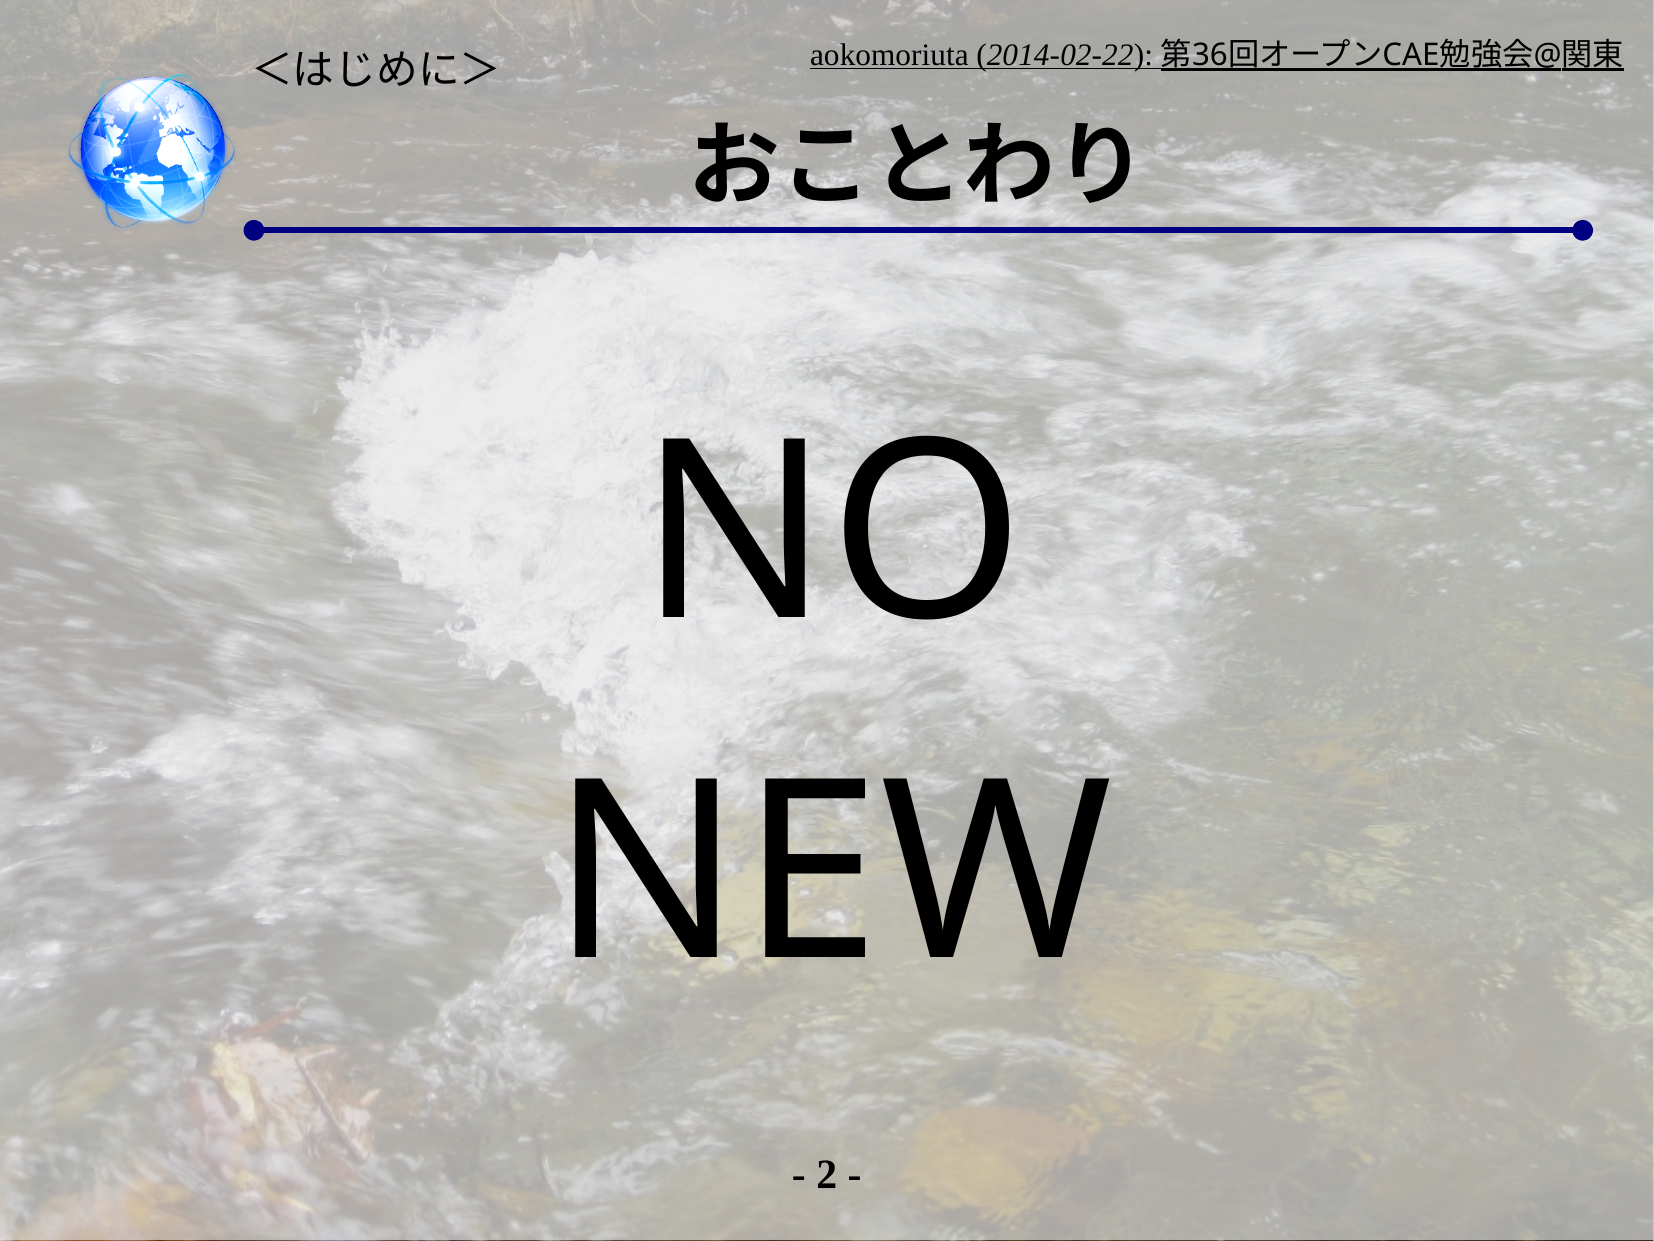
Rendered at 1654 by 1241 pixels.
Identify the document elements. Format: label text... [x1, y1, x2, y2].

text_box NO NEW [35, 342, 1630, 1108]
picture [65, 64, 237, 236]
text_box ＜はじめに＞ [236, 28, 1004, 119]
title おことわり [265, 88, 1571, 227]
